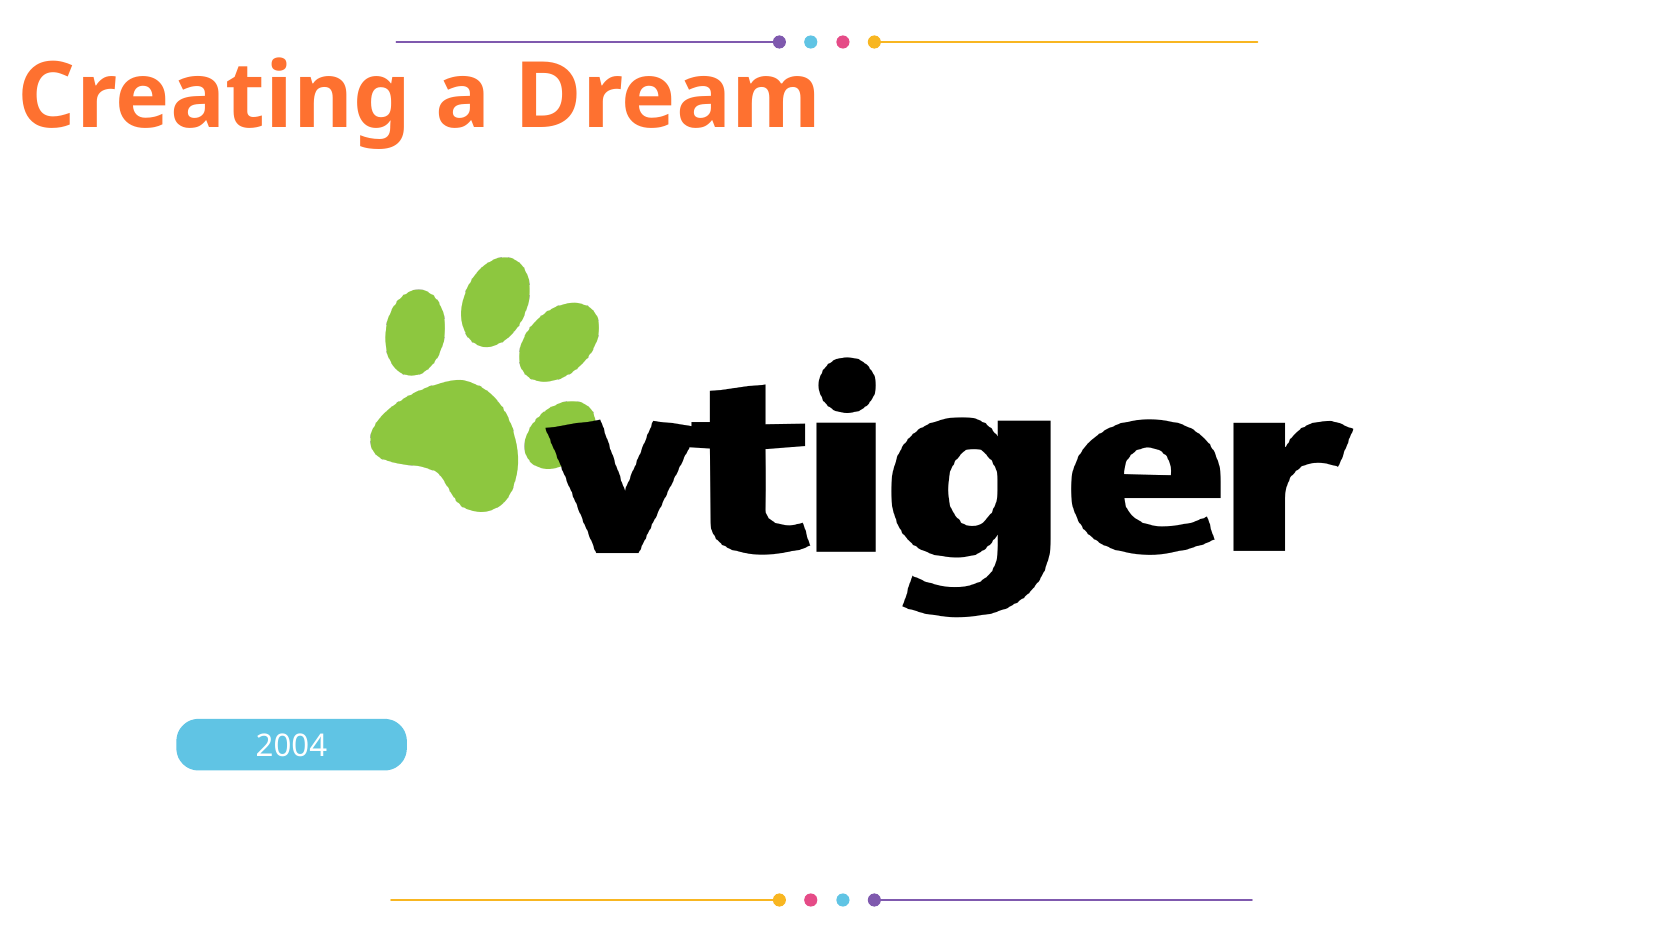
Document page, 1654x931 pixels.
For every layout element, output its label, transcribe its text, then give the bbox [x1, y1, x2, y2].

text_box 2004 [176, 718, 407, 771]
picture [349, 236, 1359, 620]
title CANDY [129, 187, 686, 378]
title Creating a Dream [17, 7, 1022, 178]
